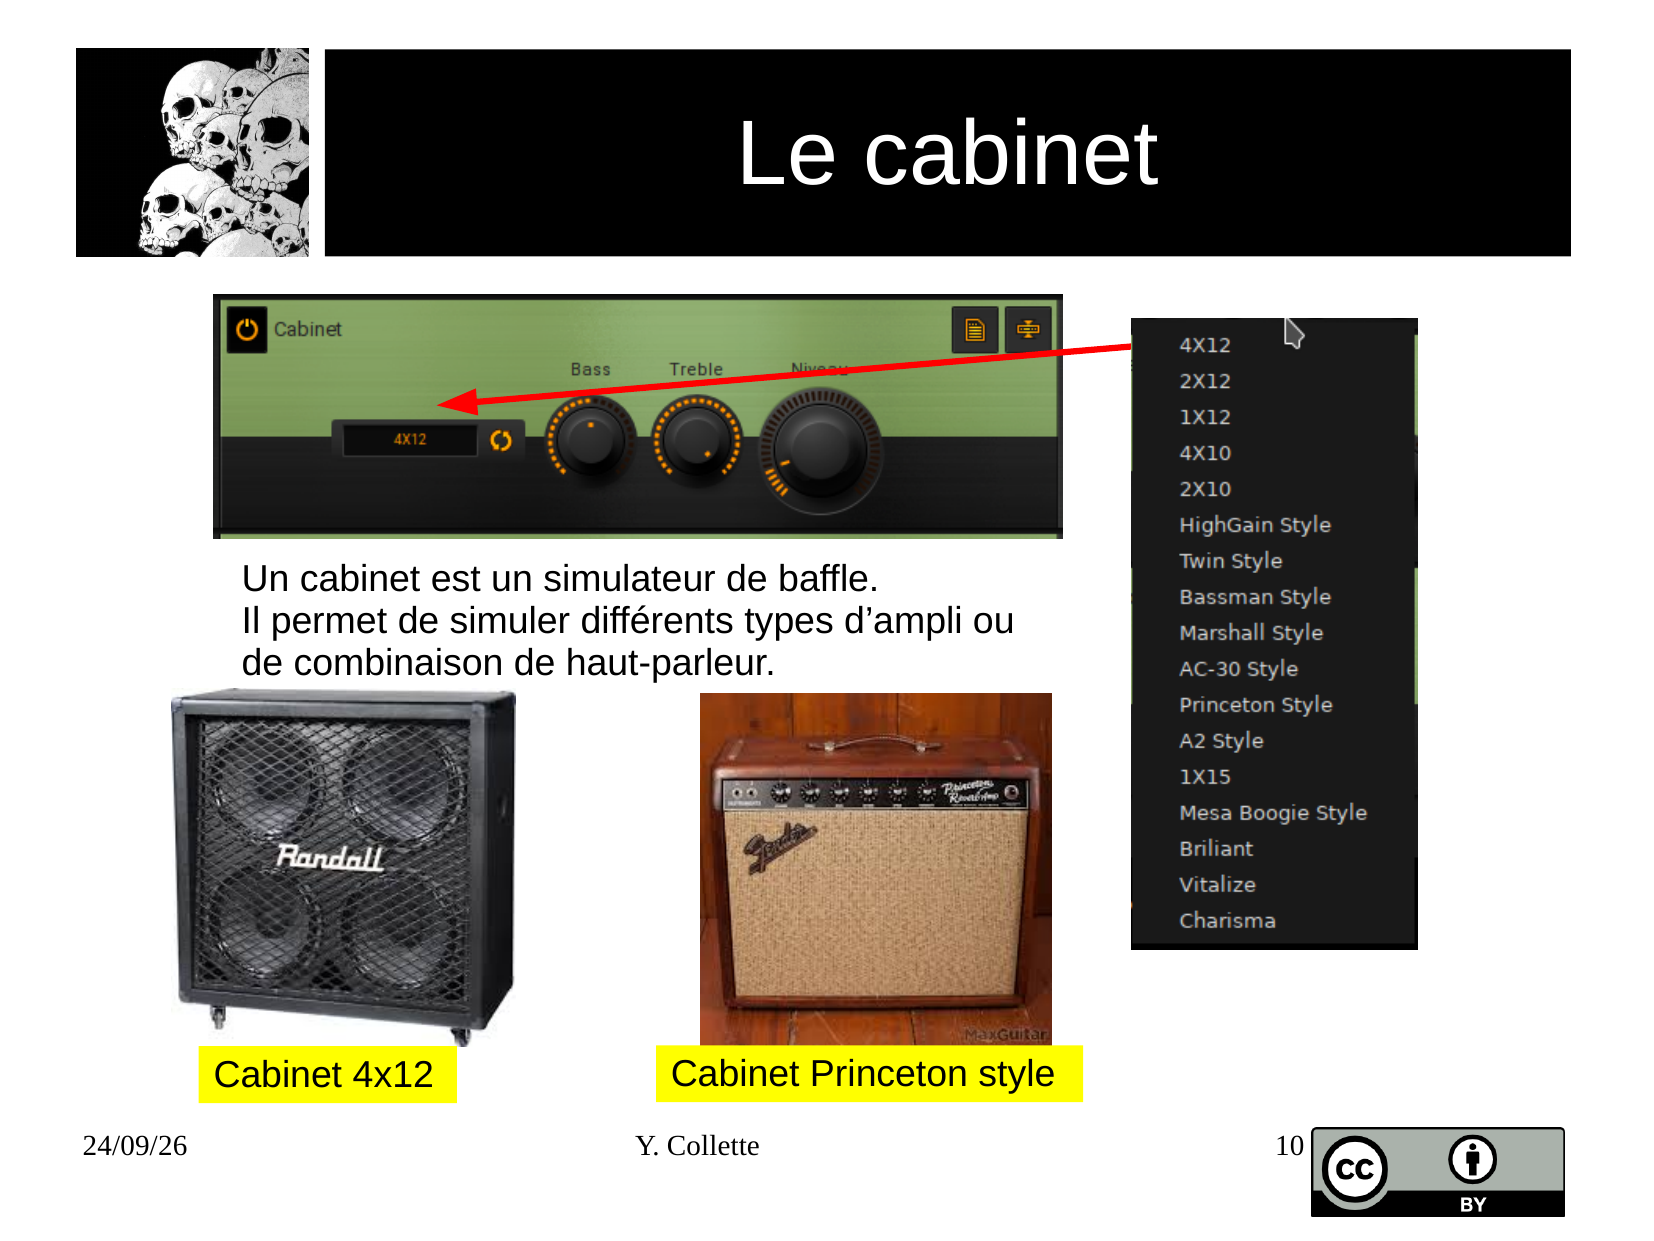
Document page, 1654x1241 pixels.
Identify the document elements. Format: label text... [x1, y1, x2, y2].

picture [700, 693, 1052, 1045]
picture [1131, 318, 1418, 950]
picture [171, 688, 516, 1047]
picture [213, 294, 1063, 539]
picture [1311, 1127, 1565, 1217]
text_box Cabinet 4x12 [198, 1046, 457, 1104]
picture [76, 48, 309, 257]
text_box Un cabinet est un simulateur de baffle. Il permet de simuler différents types d’ampli ou de combinaison de haut-parleur. [226, 550, 1052, 692]
text_box Cabinet Princeton style [656, 1045, 1084, 1103]
title Le cabinet [324, 49, 1571, 257]
